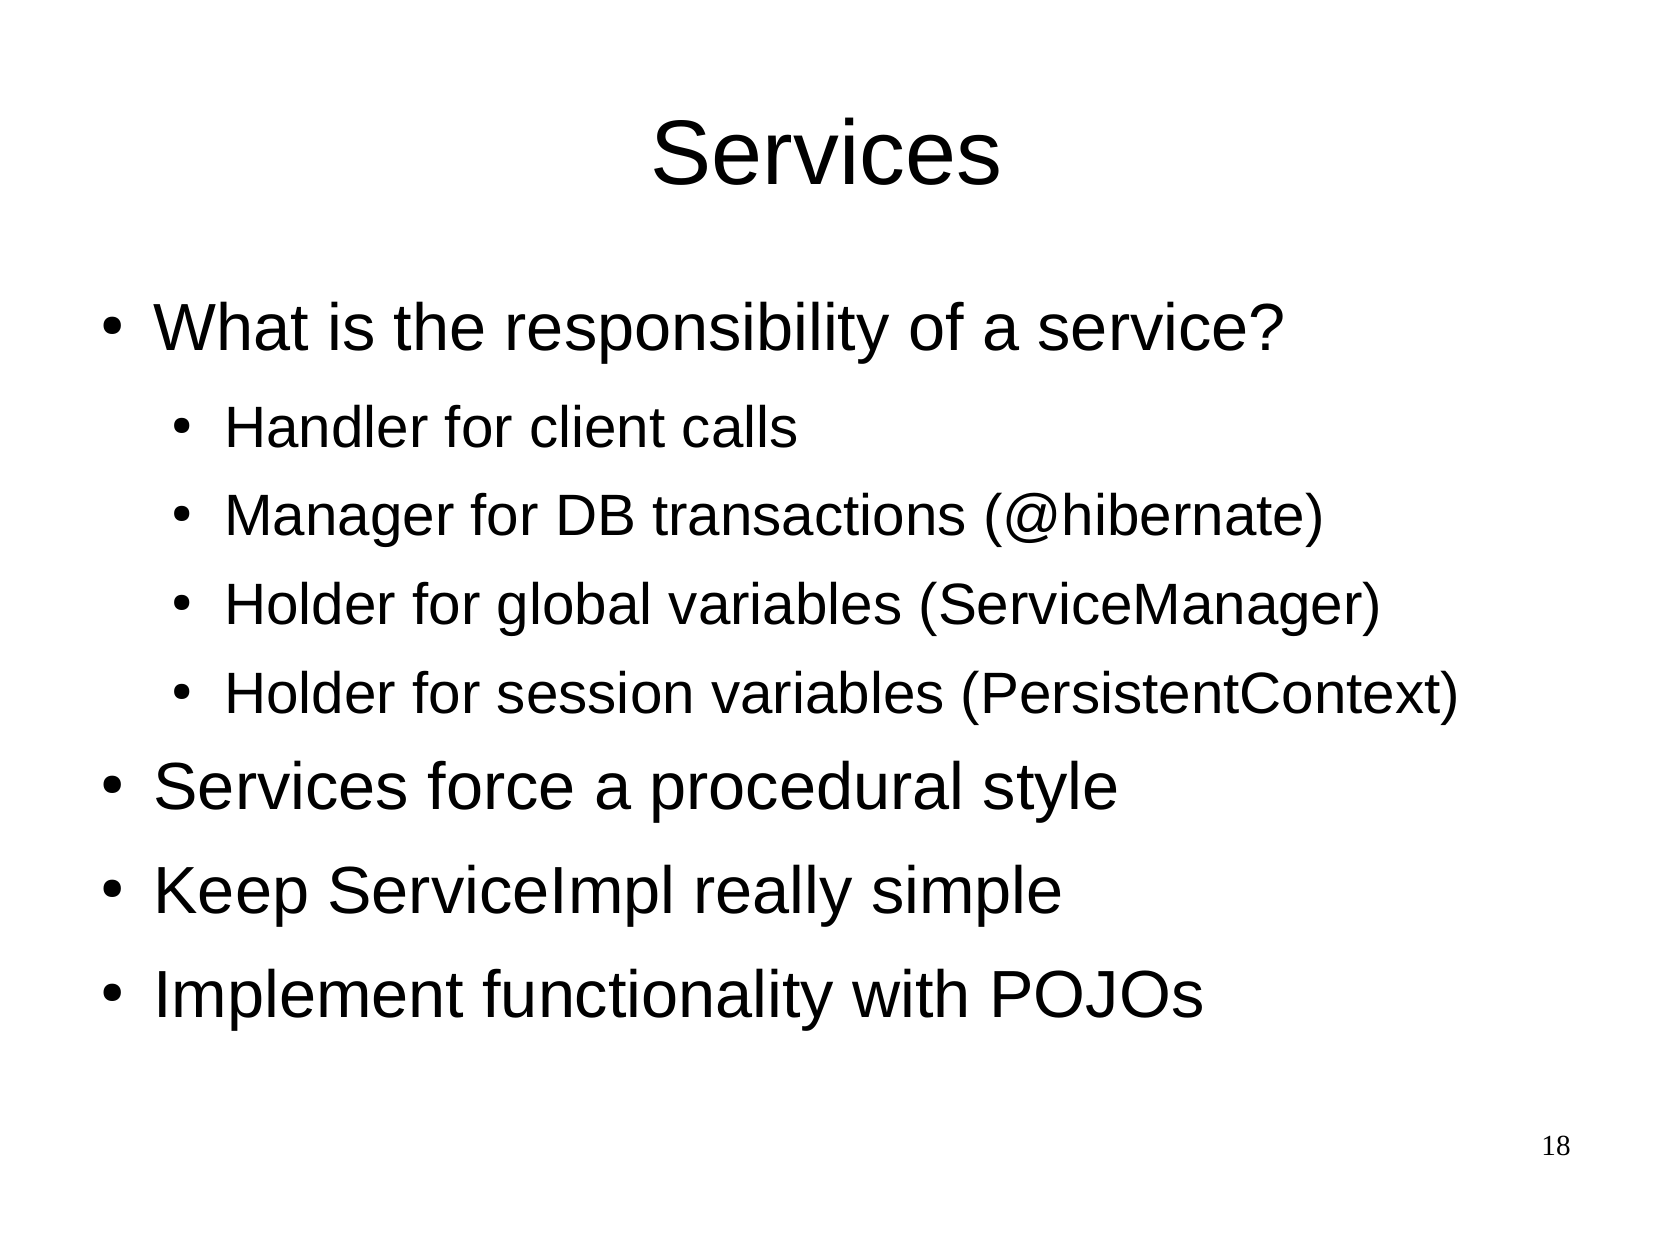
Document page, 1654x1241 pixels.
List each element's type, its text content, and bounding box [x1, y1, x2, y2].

list What is the responsibility of a service? Handler for client calls Manager for DB transactions (@hibernate) Holder for global variables (ServiceManager) Holder for session variables (PersistentContext) Services force a procedural style Keep ServiceImpl really simple Implement functionality with POJOs [82, 290, 1571, 1109]
title Services [82, 49, 1571, 257]
